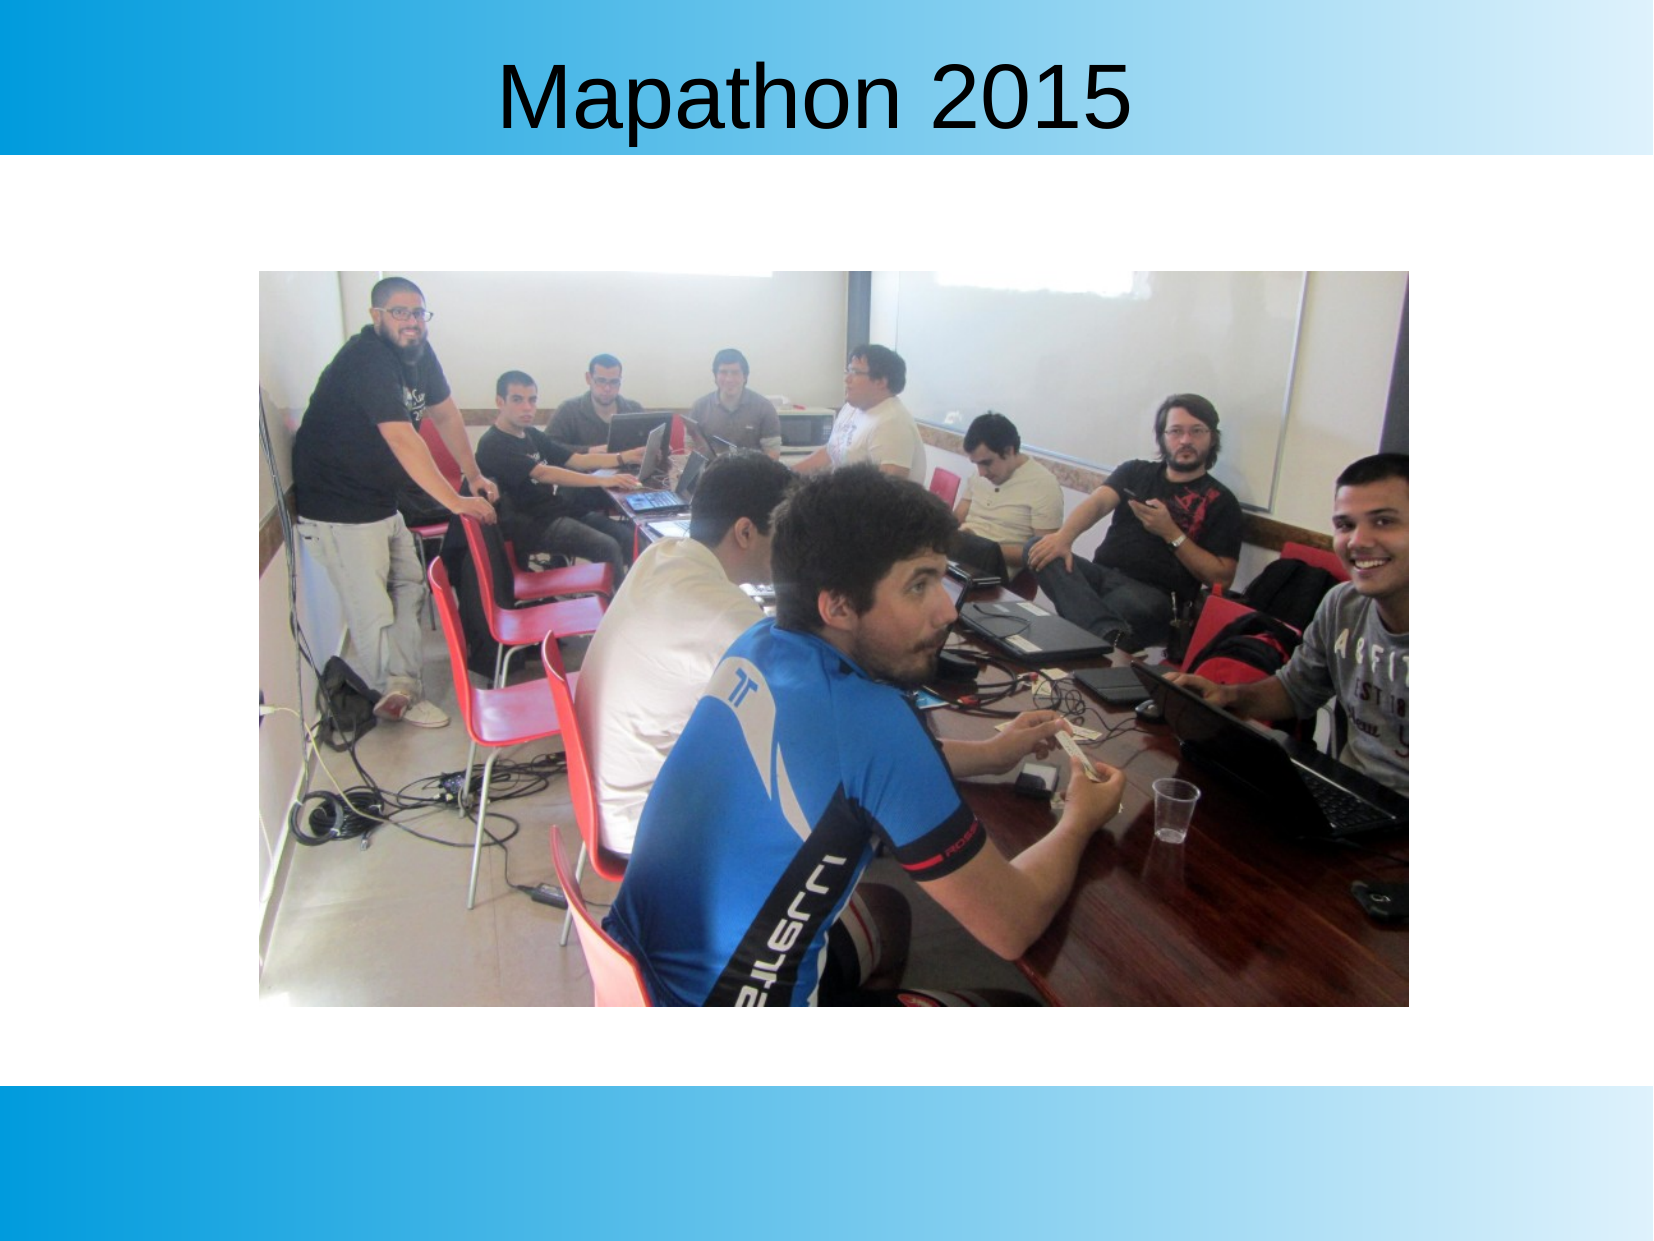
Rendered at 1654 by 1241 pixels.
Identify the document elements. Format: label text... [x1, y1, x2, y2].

title Mapathon 2015 [70, 0, 1559, 189]
picture [259, 271, 1409, 1007]
